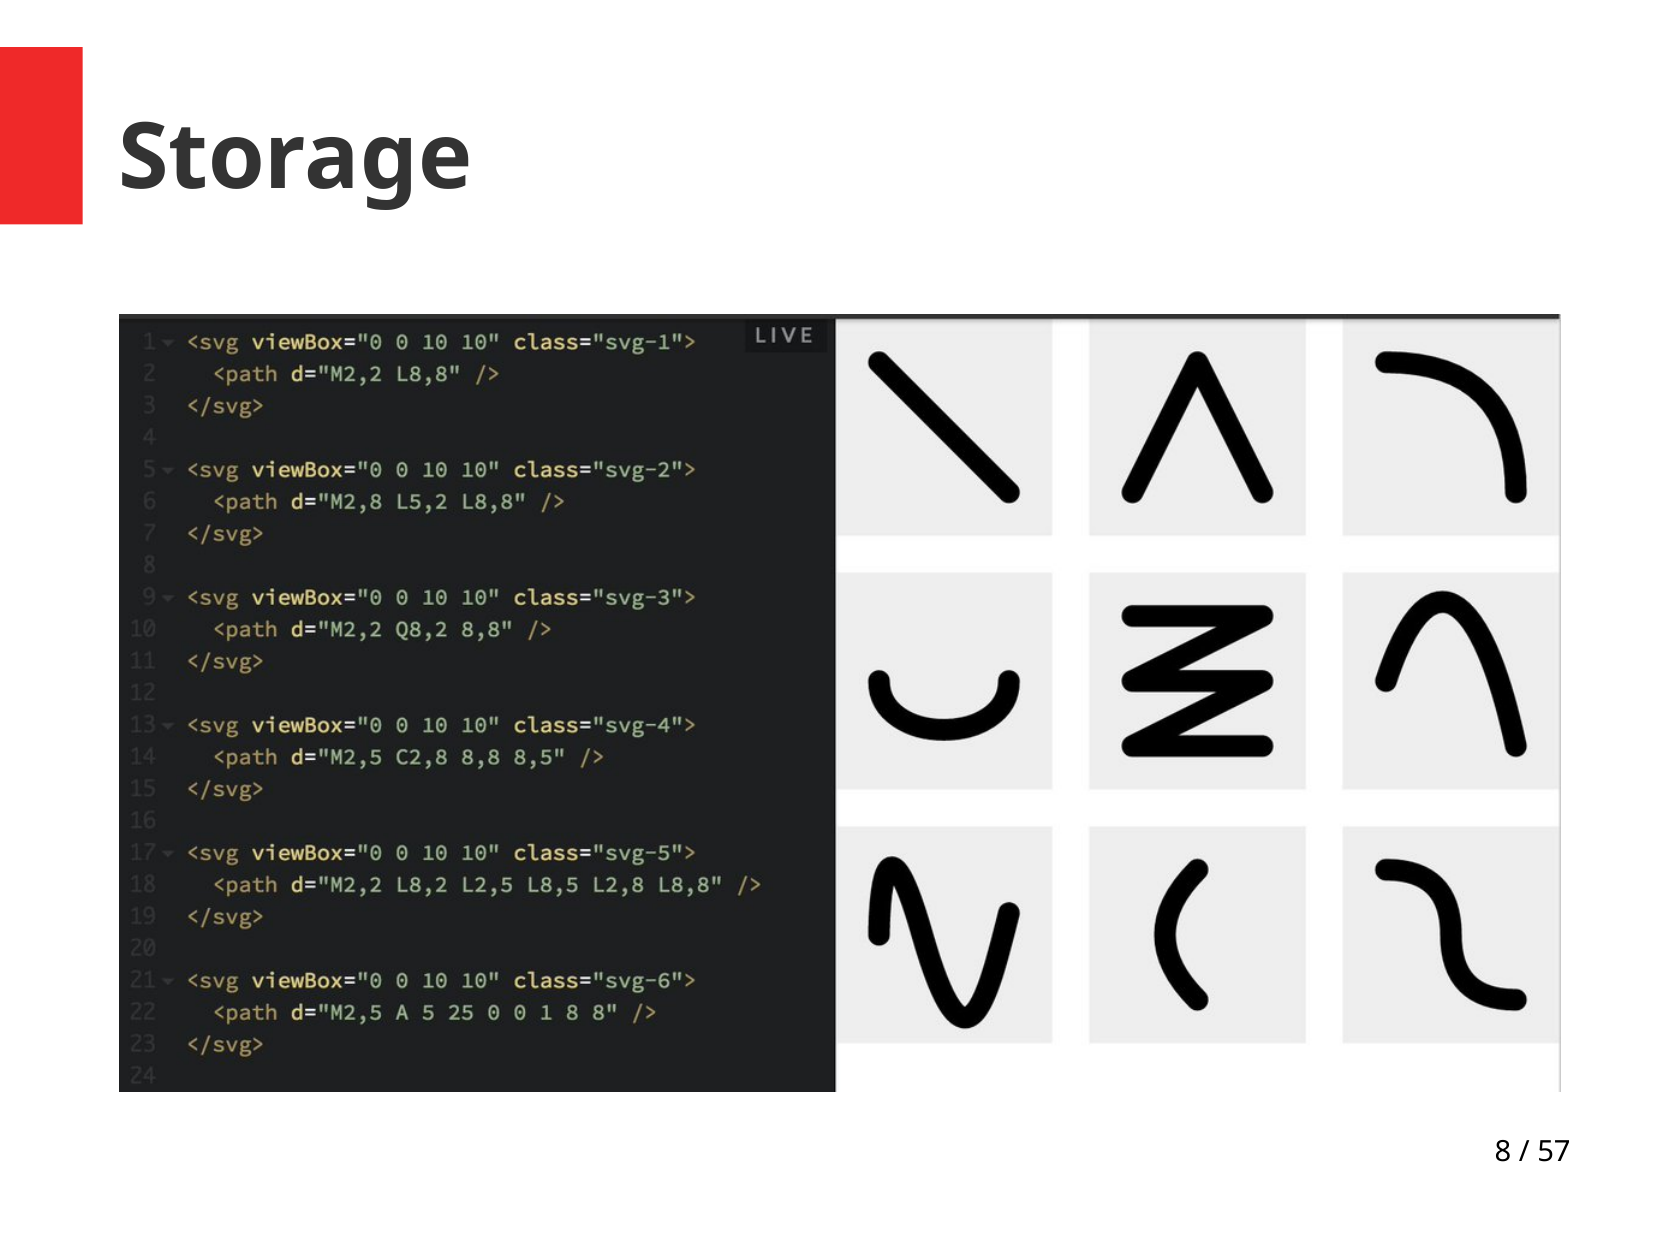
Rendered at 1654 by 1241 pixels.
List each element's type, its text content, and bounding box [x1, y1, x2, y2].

picture [119, 314, 1561, 1092]
title Storage [118, 49, 1571, 257]
